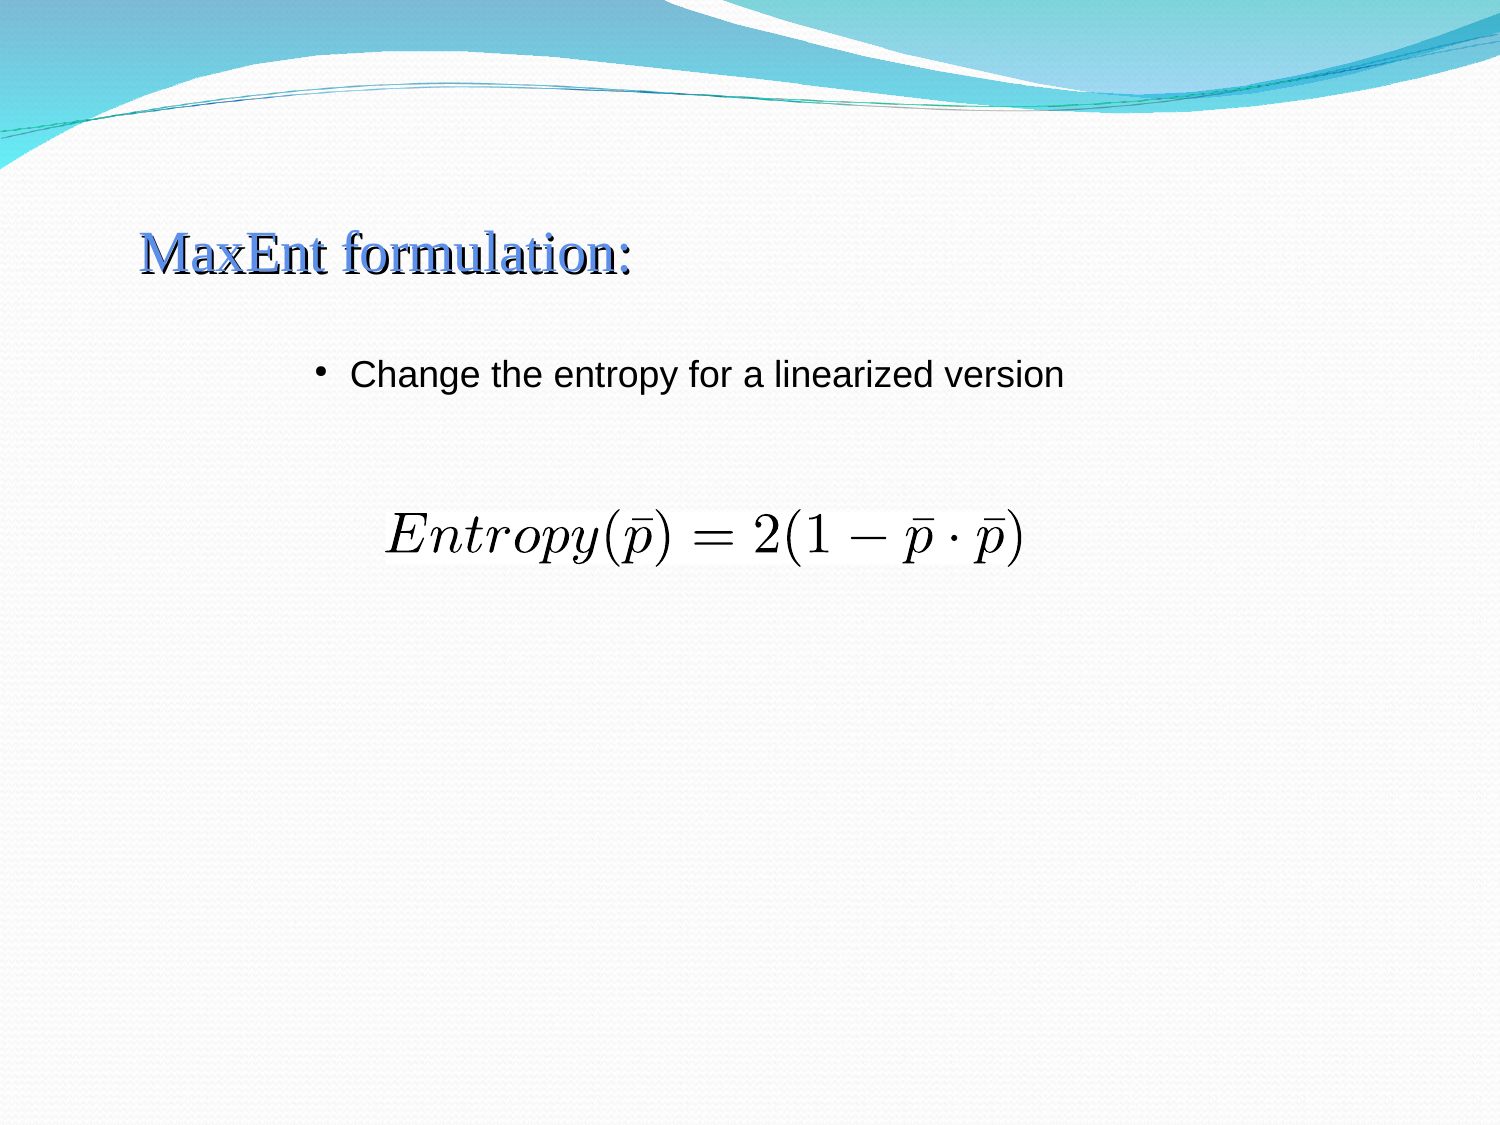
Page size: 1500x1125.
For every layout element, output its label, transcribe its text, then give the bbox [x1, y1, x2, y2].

text_box MaxEnt formulation: [59, 217, 1028, 284]
picture [0, 0, 1500, 1125]
text_box [384, 509, 1022, 567]
text_box Change the entropy for a linearized version [299, 342, 1323, 863]
